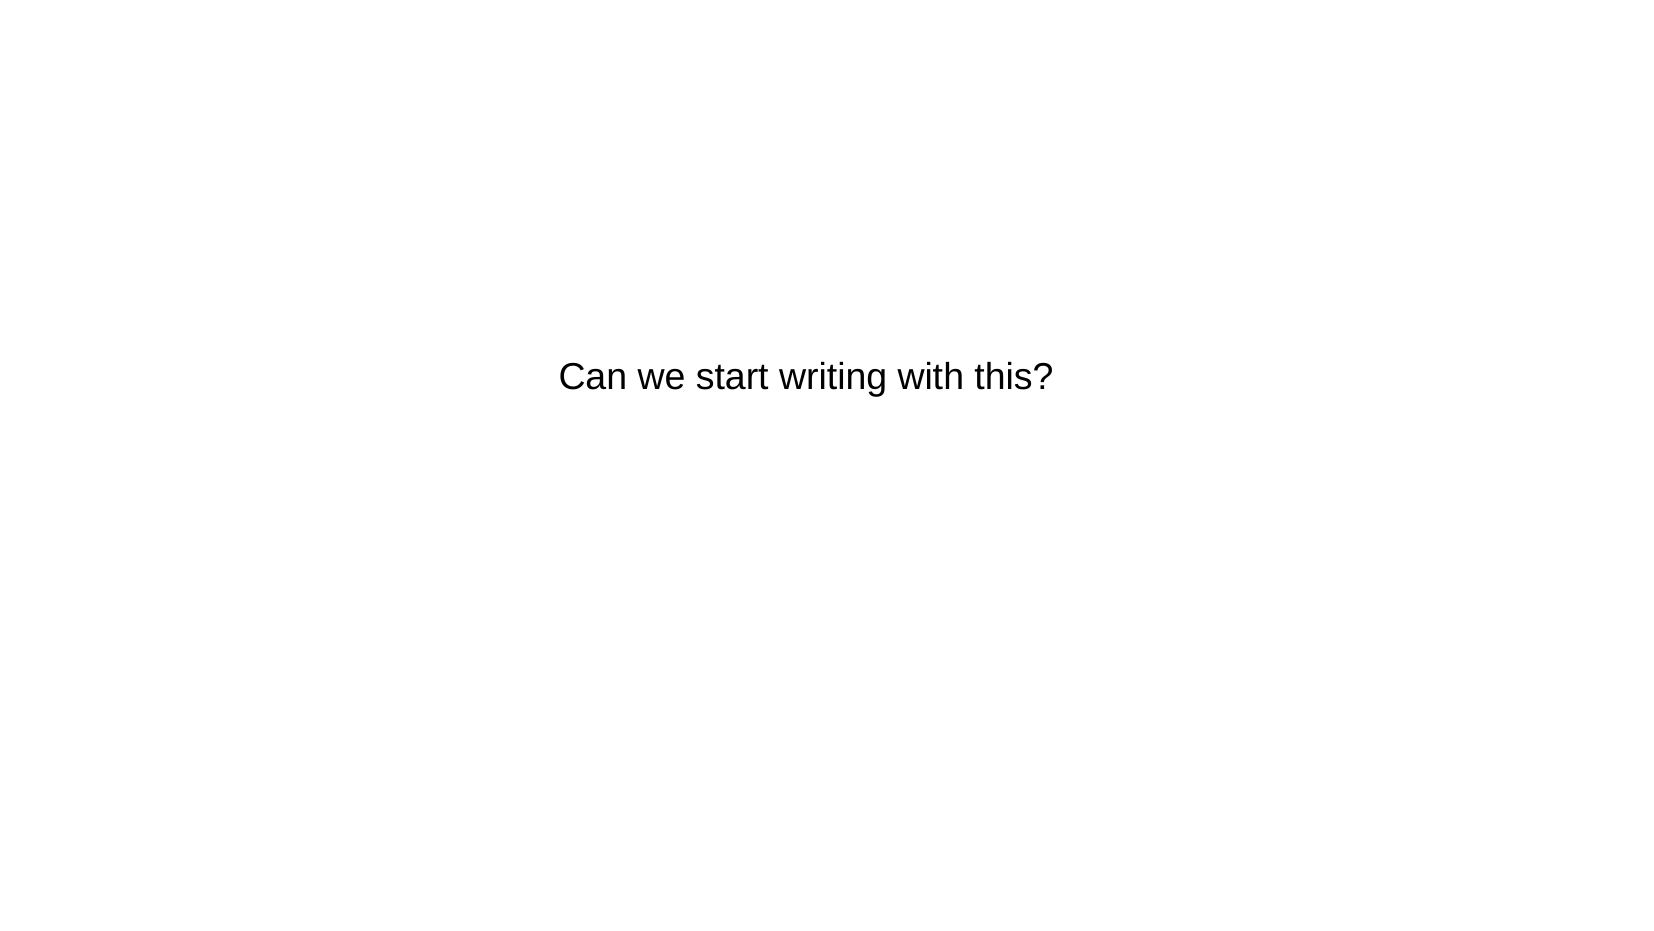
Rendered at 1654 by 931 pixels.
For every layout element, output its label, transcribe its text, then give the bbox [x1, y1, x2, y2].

text_box Can we start writing with this? [543, 348, 1069, 406]
